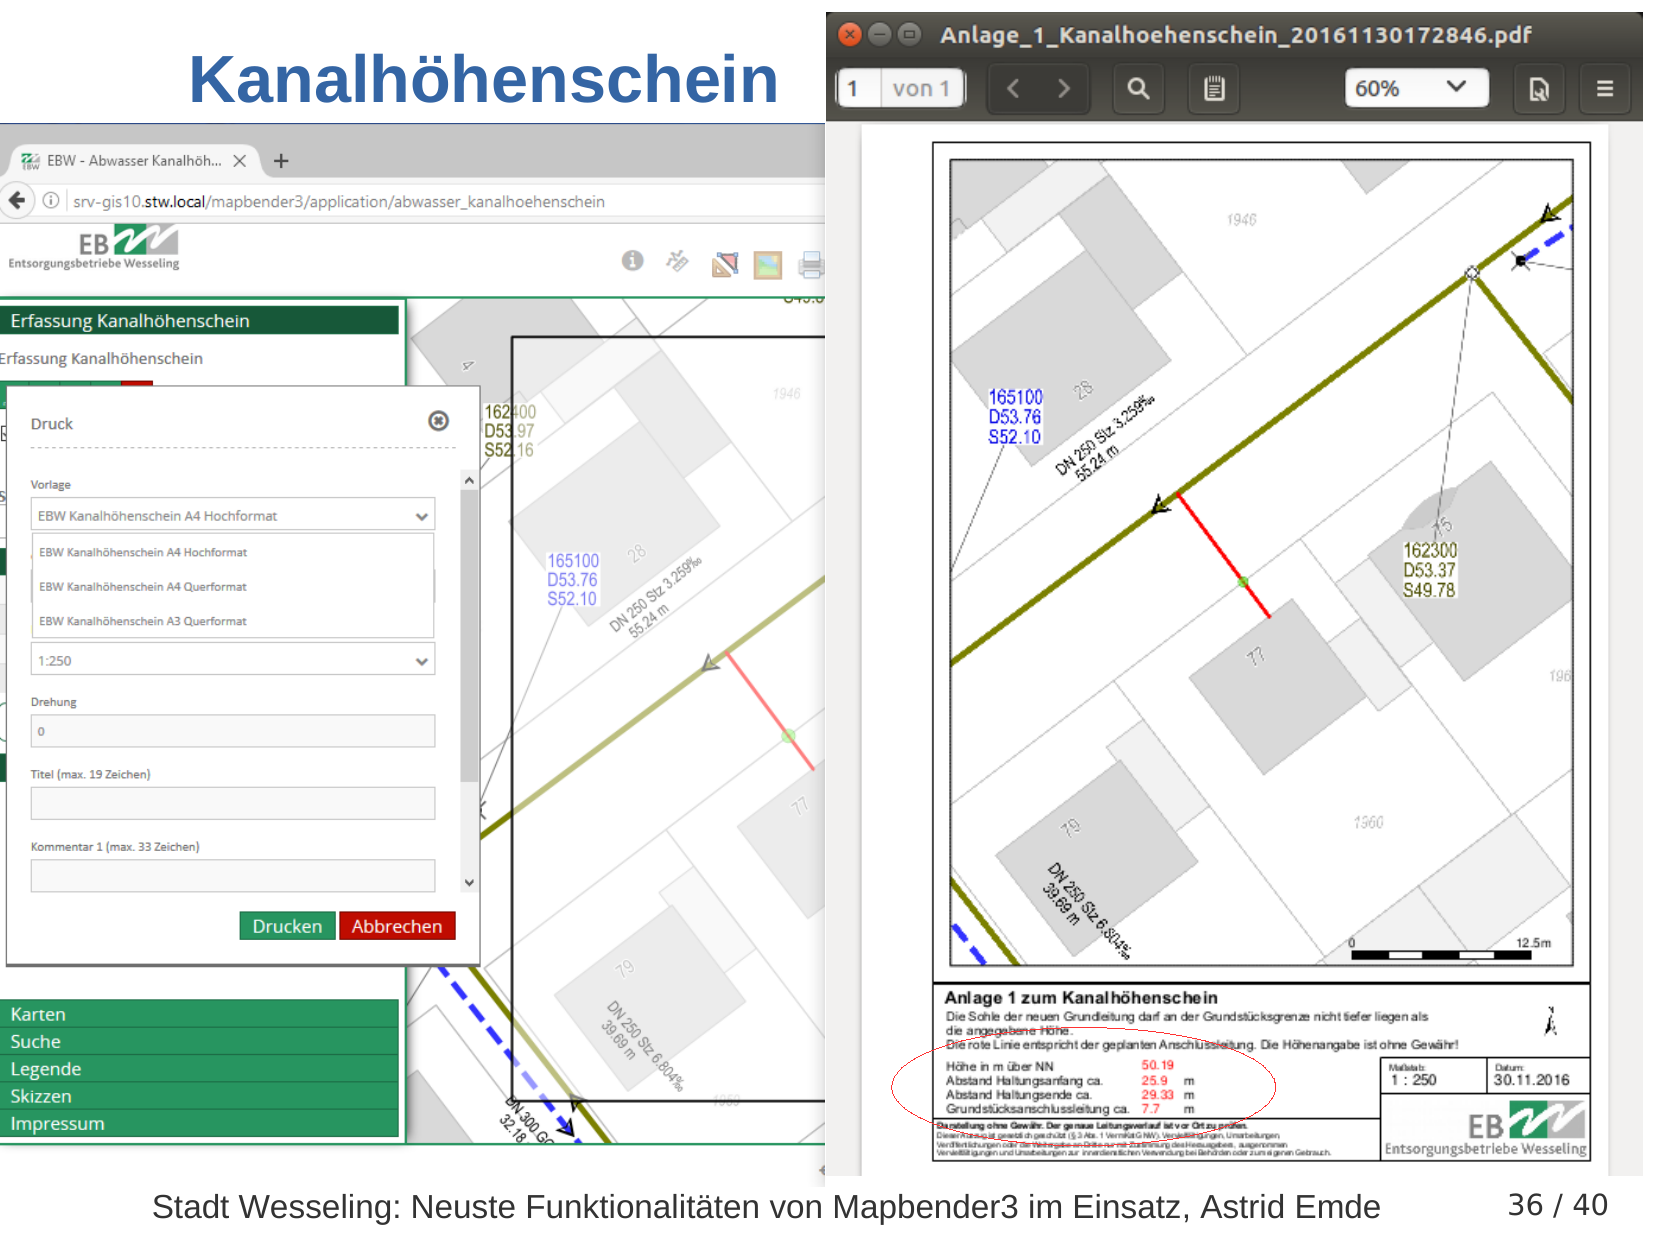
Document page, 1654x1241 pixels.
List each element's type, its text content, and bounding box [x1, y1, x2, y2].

picture [0, 123, 825, 1188]
picture [826, 12, 1643, 1176]
title Kanalhöhenschein [0, 5, 1229, 154]
